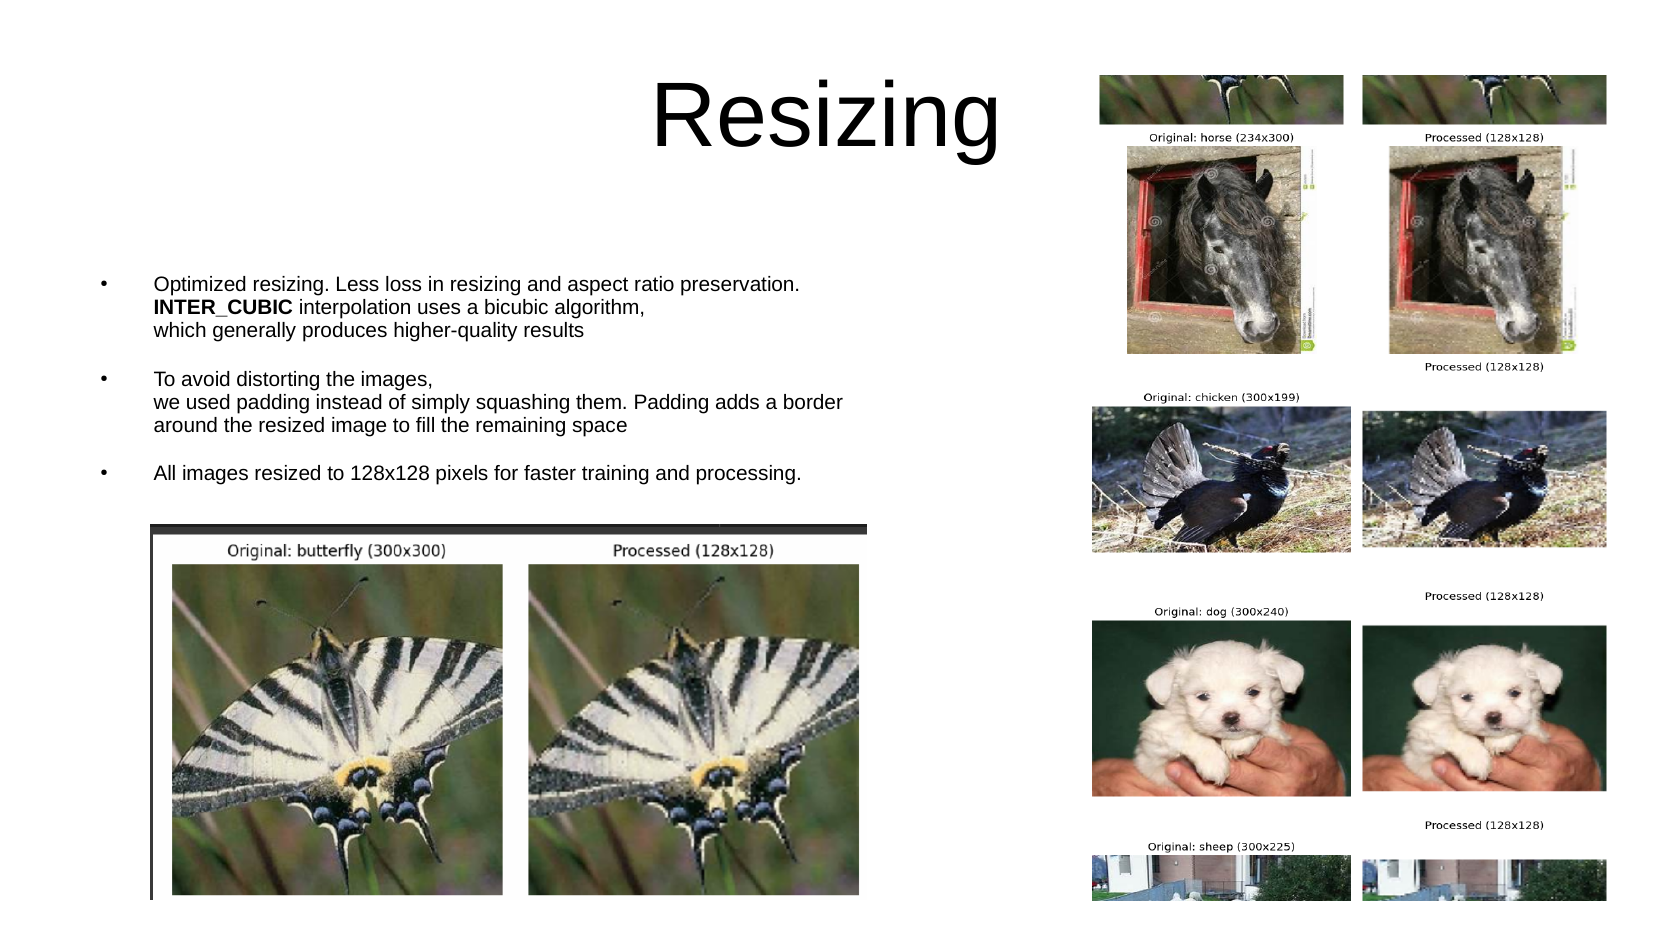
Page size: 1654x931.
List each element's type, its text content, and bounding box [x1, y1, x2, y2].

picture [1050, 75, 1613, 901]
list Optimized resizing. Less loss in resizing and aspect ratio preservation. INTER_CUBIC interpolation uses a bicubic algorithm, which generally produces higher-quality results To avoid distorting the images, we used padding instead of simply squashing them. Padding adds a border around the resized image to fill the remaining space All images resized to 128x128 pixels for faster training and processing. [82, 173, 1050, 713]
picture [150, 524, 867, 901]
title Resizing [82, 37, 1571, 173]
